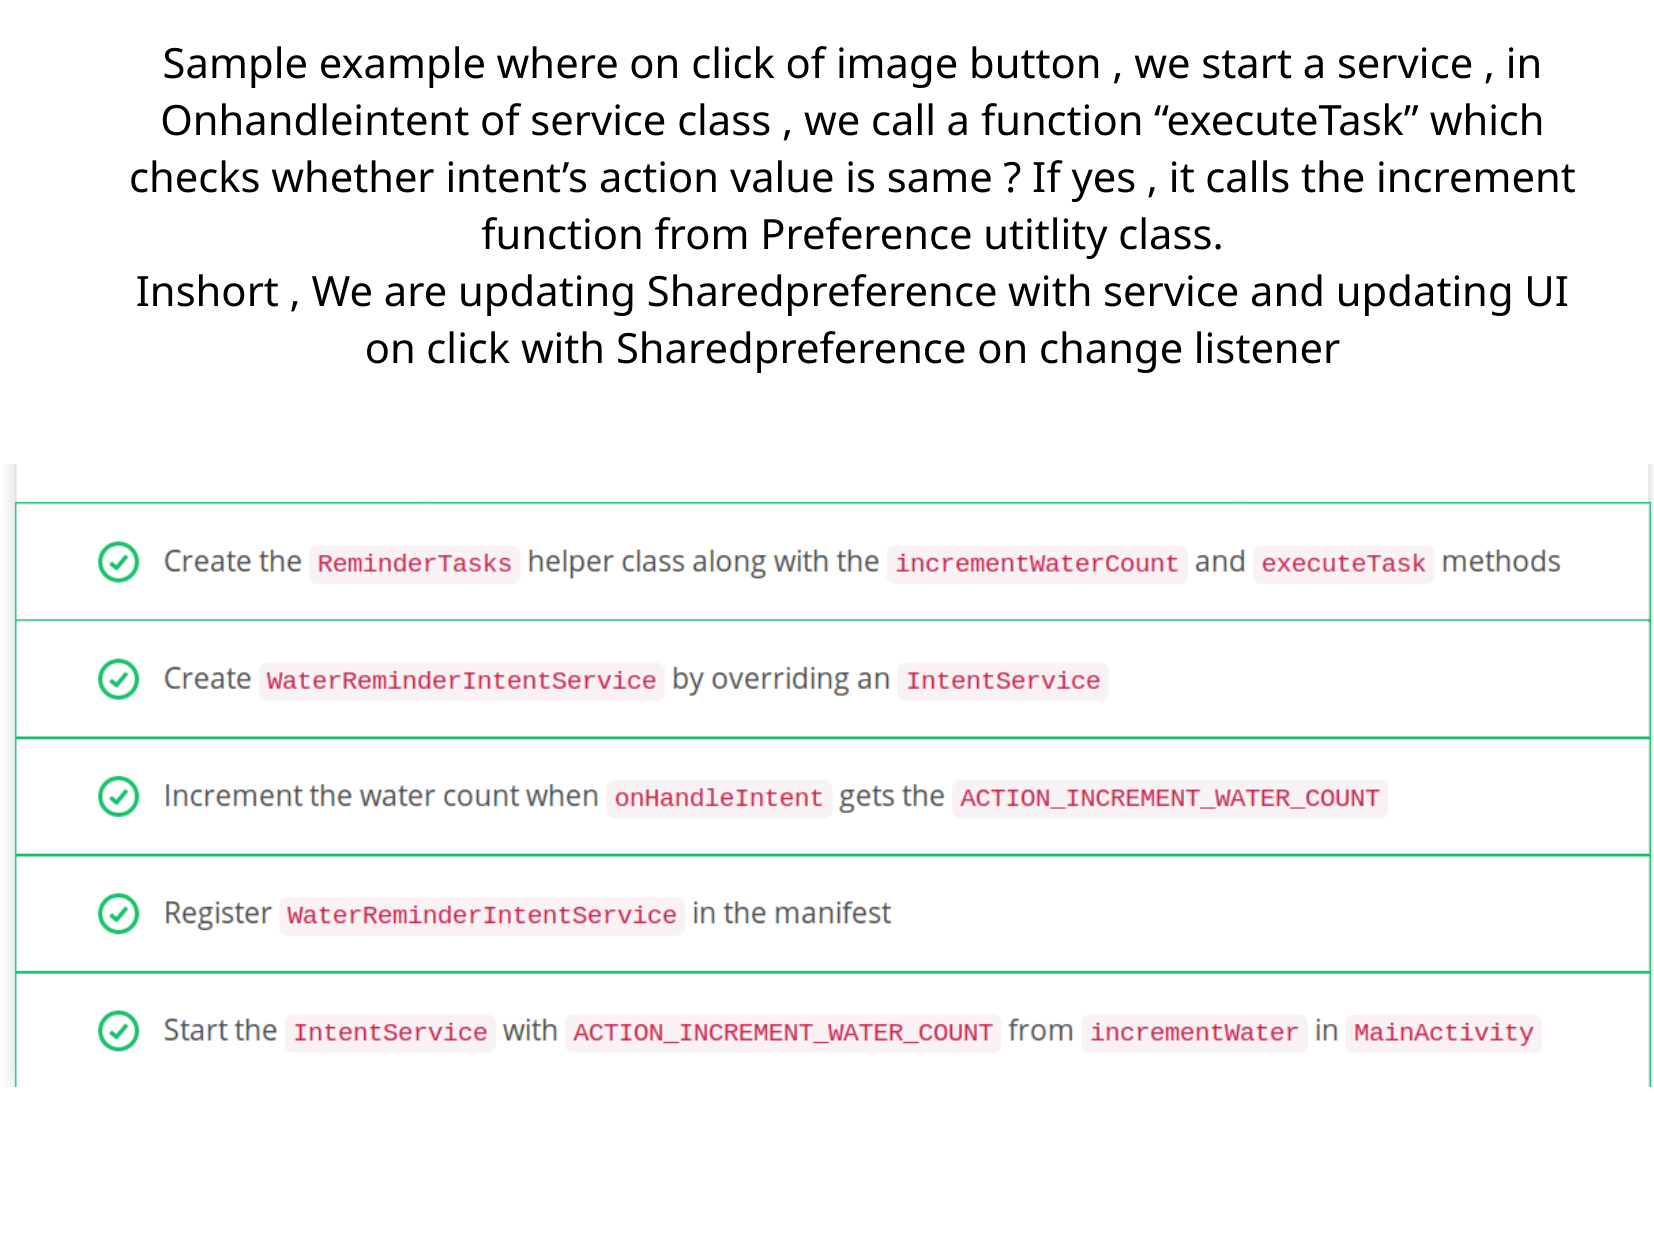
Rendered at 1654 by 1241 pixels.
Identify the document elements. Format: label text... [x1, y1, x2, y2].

picture [3, 464, 1654, 1087]
title Sample example where on click of image button , we start a service , in Onhandleintent of service class , we call a function “executeTask” which checks whether intent’s action value is same ? If yes , it calls the increment function from Preference utitlity class. Inshort , We are updating Sharedpreference with service and updating UI on click with Sharedpreference on change listener [108, 87, 1597, 323]
